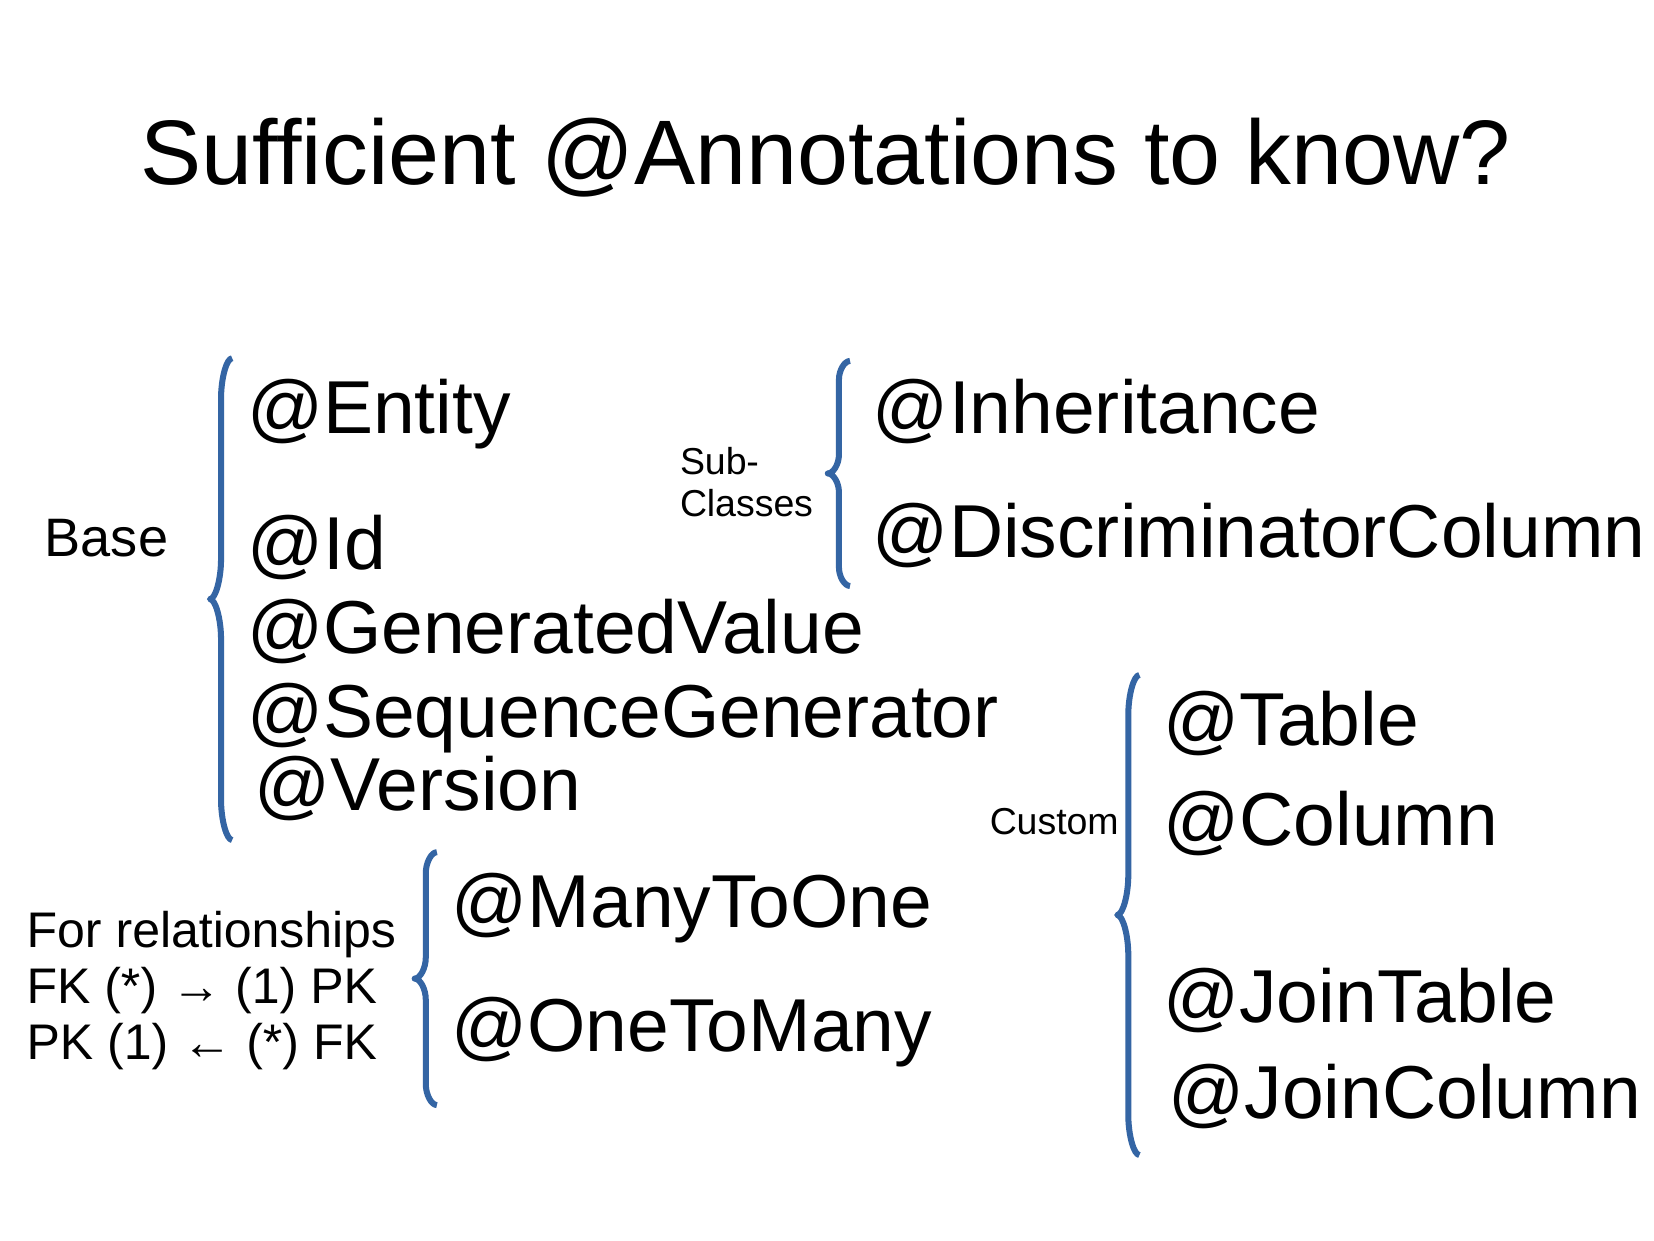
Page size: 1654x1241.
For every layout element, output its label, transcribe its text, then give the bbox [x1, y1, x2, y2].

text_box @Table [1148, 670, 1434, 769]
text_box Custom [975, 793, 1134, 851]
text_box @Version [240, 735, 597, 834]
text_box Base [29, 499, 184, 575]
text_box @ManyToOne [436, 852, 948, 951]
text_box @OneToMany [436, 976, 948, 1076]
text_box @Inheritance [858, 358, 1336, 458]
title Sufficient @Annotations to know? [82, 49, 1571, 257]
text_box @Entity [232, 358, 526, 458]
text_box @DiscriminatorColumn [858, 482, 1654, 582]
text_box @JoinColumn [1153, 1043, 1654, 1143]
text_box @JoinTable [1148, 947, 1572, 1047]
text_box @Id @GeneratedValue @SequenceGenerator [232, 494, 1014, 761]
text_box For relationships FK (*) → (1) PK PK (1) ← (*) FK [11, 895, 411, 1078]
text_box Sub- Classes [665, 433, 828, 533]
text_box @Column [1148, 770, 1514, 870]
